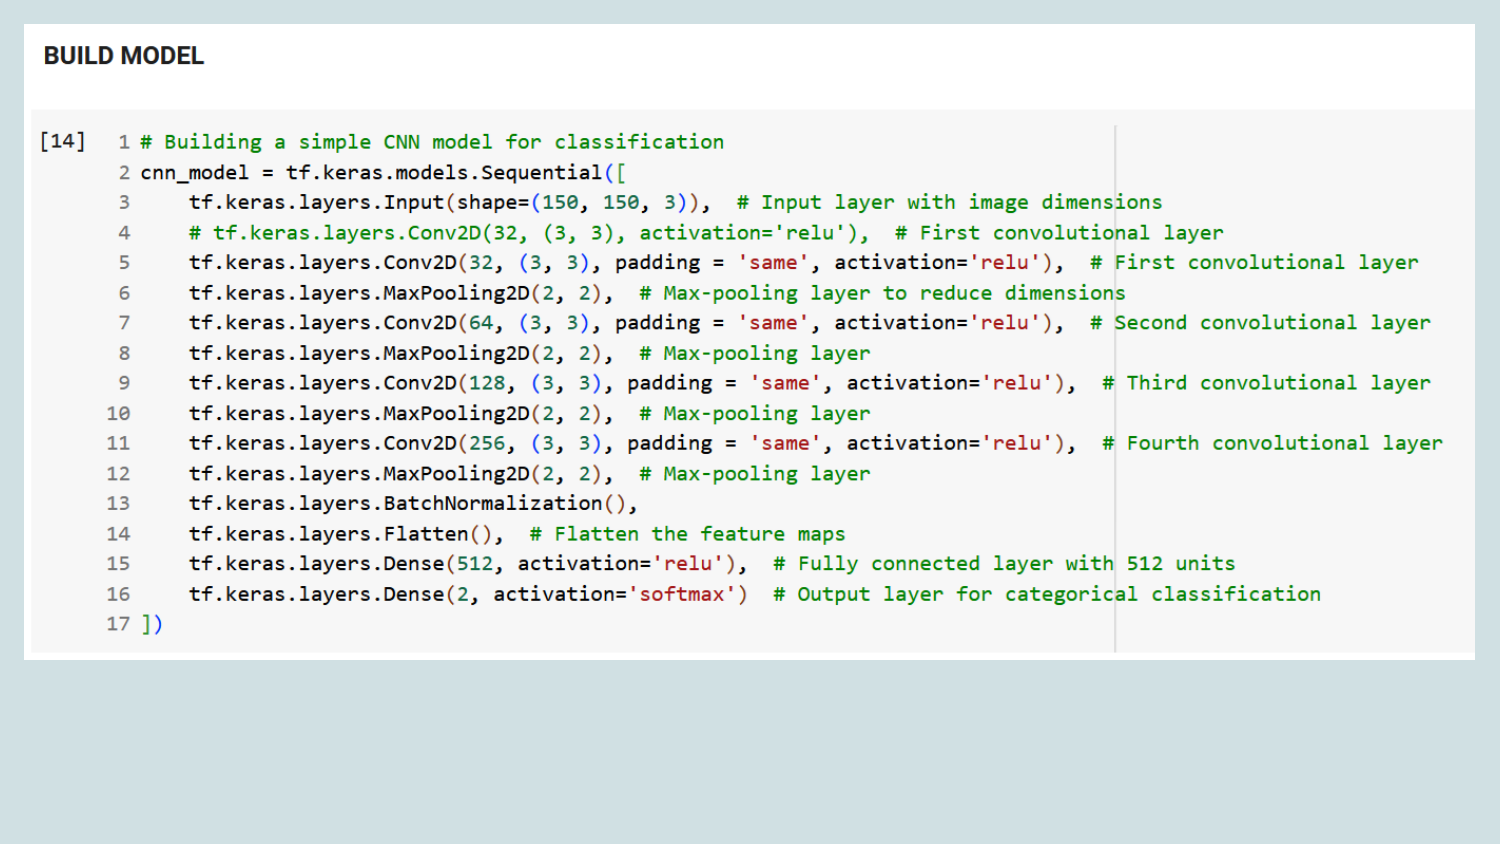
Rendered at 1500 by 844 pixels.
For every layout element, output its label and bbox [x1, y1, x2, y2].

picture [24, 24, 1475, 660]
